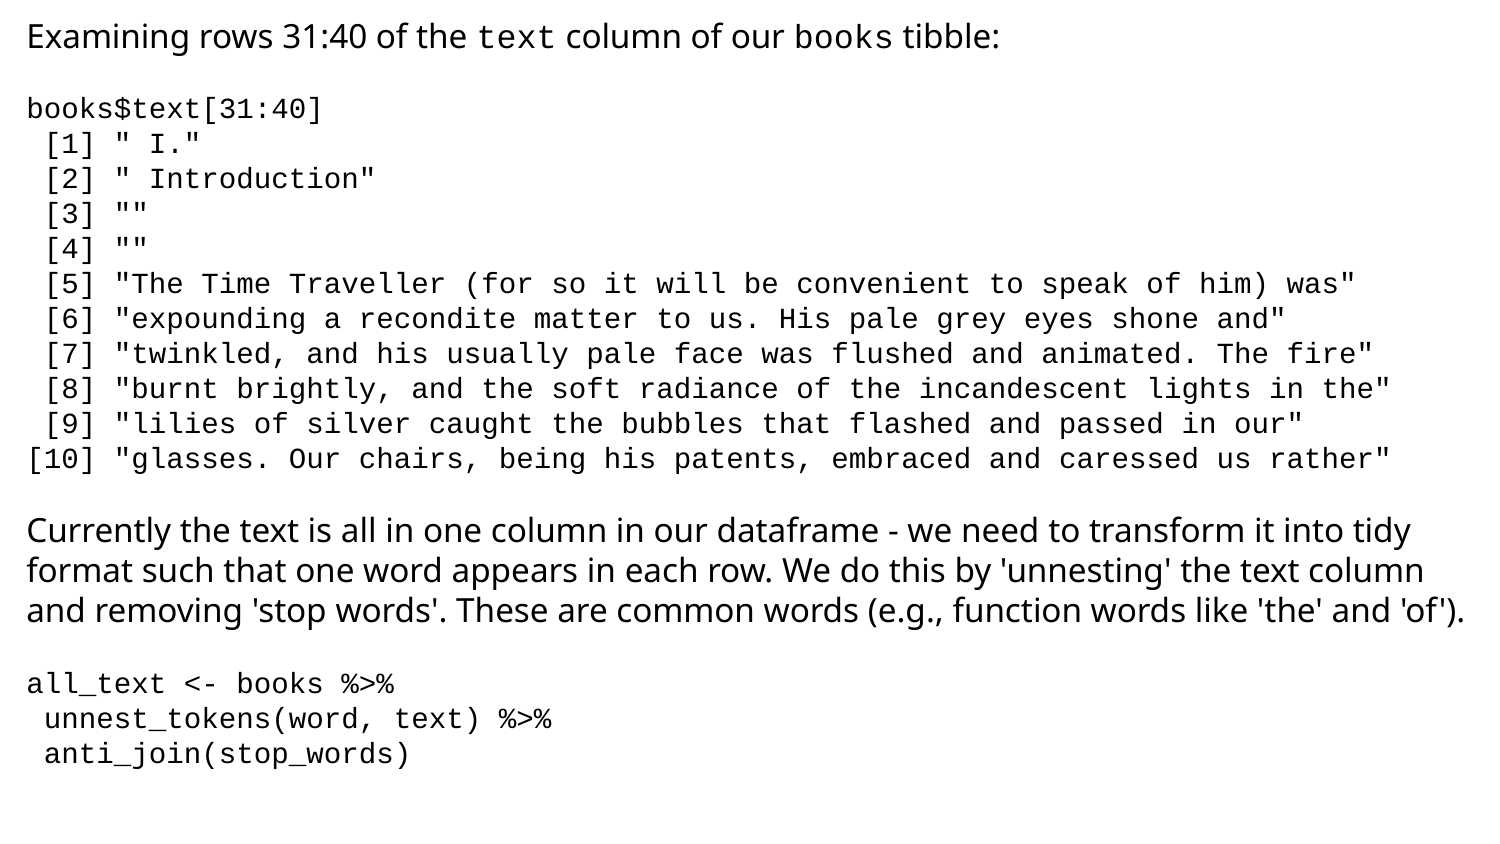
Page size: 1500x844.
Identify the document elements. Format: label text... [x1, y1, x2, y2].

text_box Examining rows 31:40 of the text column of our books tibble: books$text[31:40] [1] " I." [2] " Introduction" [3] "" [4] "" [5] "The Time Traveller (for so it will be convenient to speak of him) was" [6] "expounding a recondite matter to us. His pale grey eyes shone and" [7] "twinkled, and his usually pale face was flushed and animated. The fire" [8] "burnt brightly, and the soft radiance of the incandescent lights in the" [9] "lilies of silver caught the bubbles that flashed and passed in our" [10] "glasses. Our chairs, being his patents, embraced and caressed us rather" Currently the text is all in one column in our dataframe - we need to transform it into tidy format such that one word appears in each row. We do this by 'unnesting' the text column and removing 'stop words'. These are common words (e.g., function words like 'the' and 'of'). all_text <- books %>% unnest_tokens(word, text) %>% anti_join(stop_words) [11, 0, 1489, 808]
